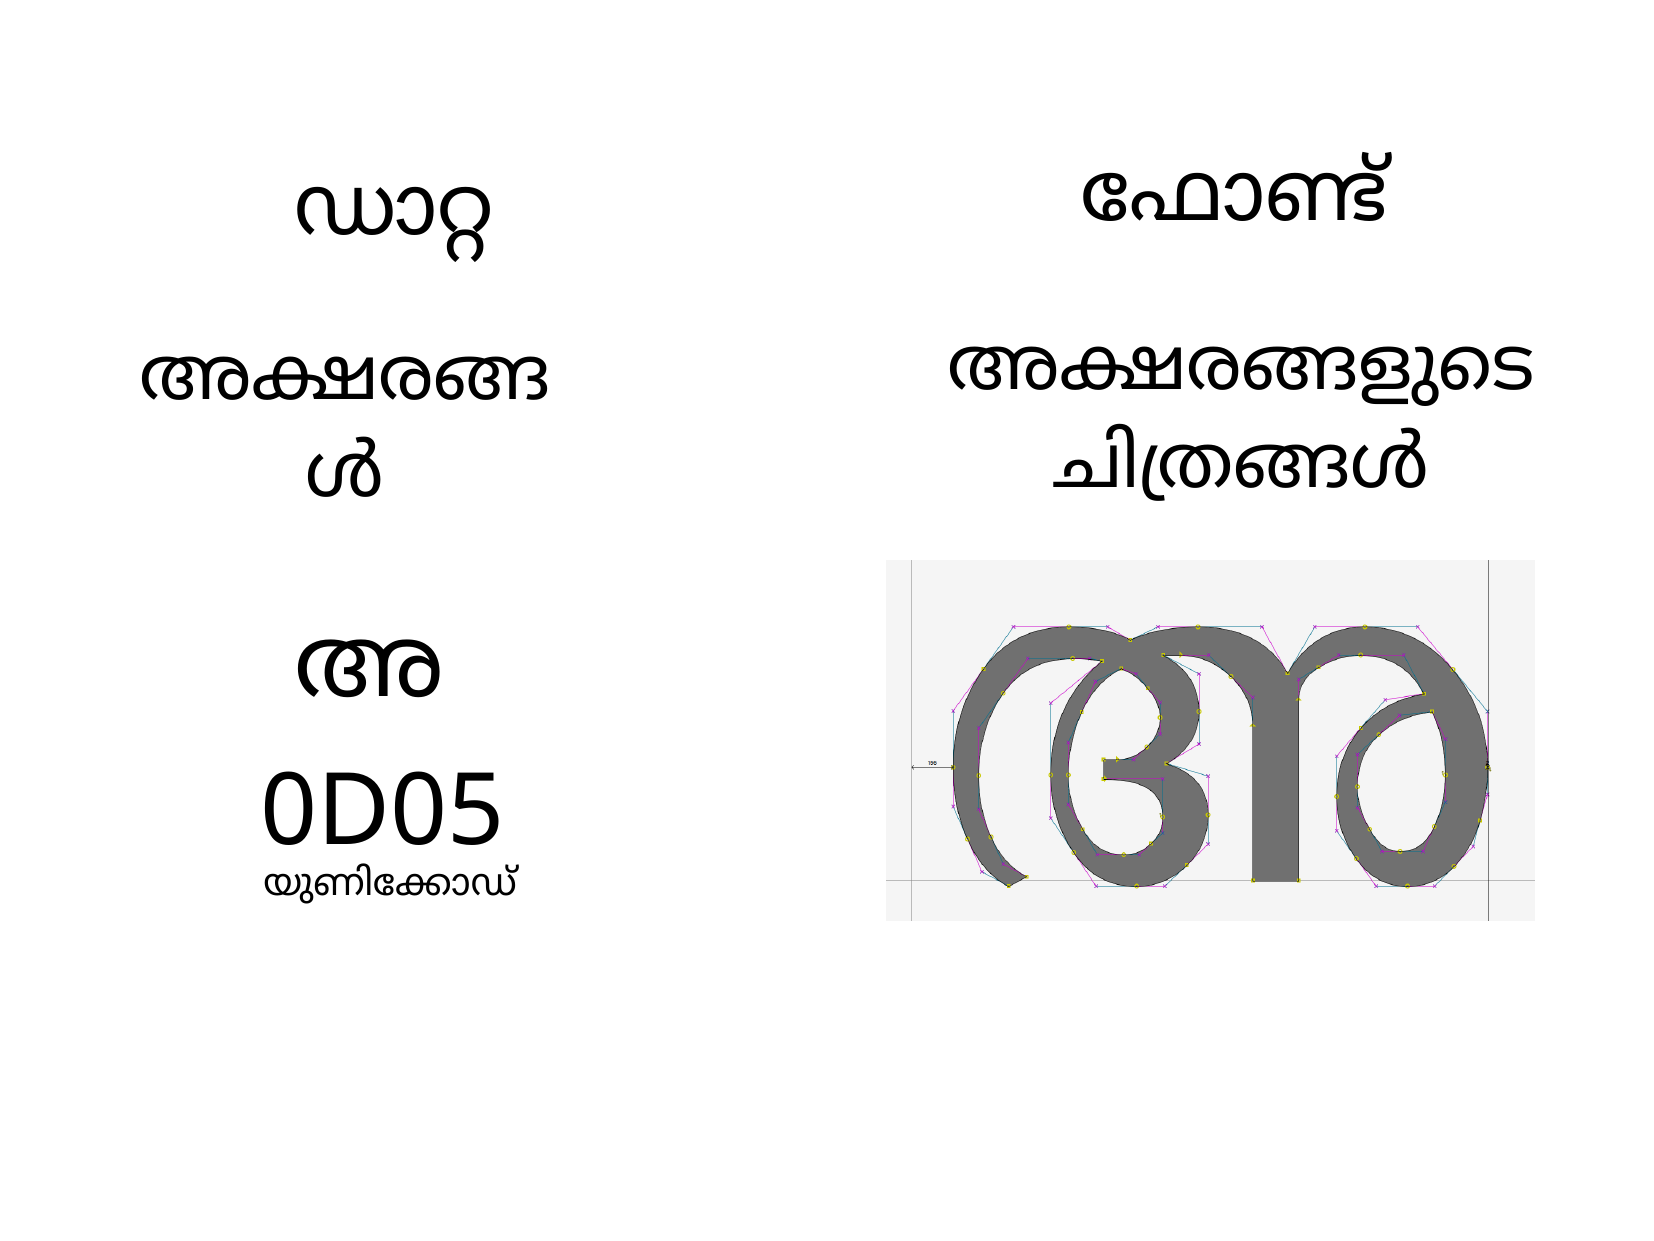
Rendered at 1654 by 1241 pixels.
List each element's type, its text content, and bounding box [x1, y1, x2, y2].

picture [886, 560, 1535, 921]
text_box ഫോണ്ട് [1053, 138, 1414, 294]
text_box അക്ഷരങ്ങള്‍ [105, 324, 586, 460]
text_box അ 0D05 [105, 600, 661, 862]
text_box ഡാറ്റ [154, 152, 635, 301]
text_box അക്ഷരങ്ങളുടെ ചിത്രങ്ങള്‍ [853, 315, 1649, 570]
text_box യുണിക്കോഡ് [150, 862, 631, 930]
